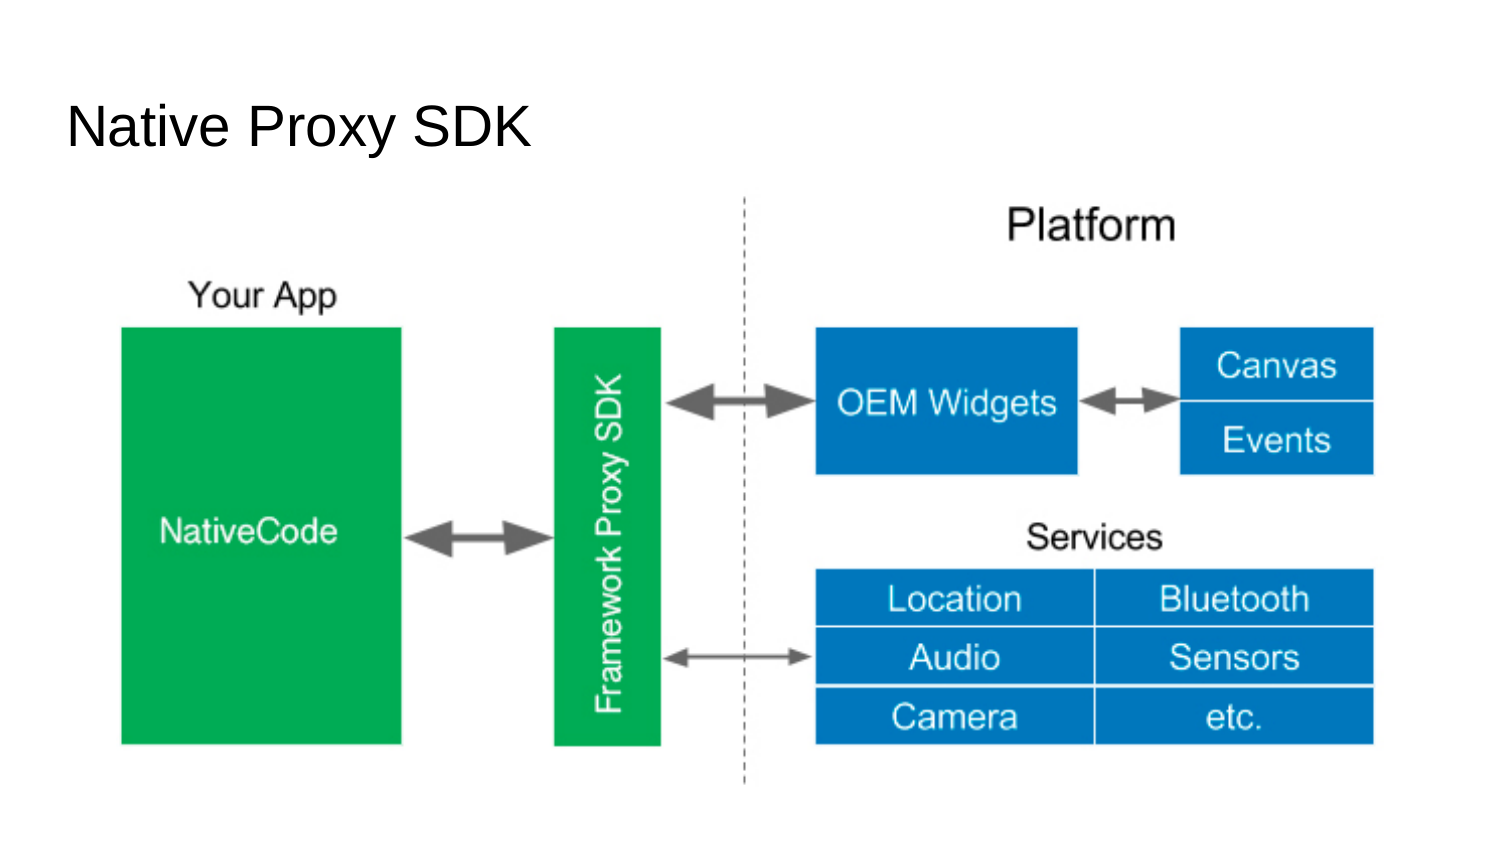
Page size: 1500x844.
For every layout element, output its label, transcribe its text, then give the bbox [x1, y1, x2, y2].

title Native Proxy SDK [51, 72, 1449, 167]
picture [116, 187, 1384, 793]
